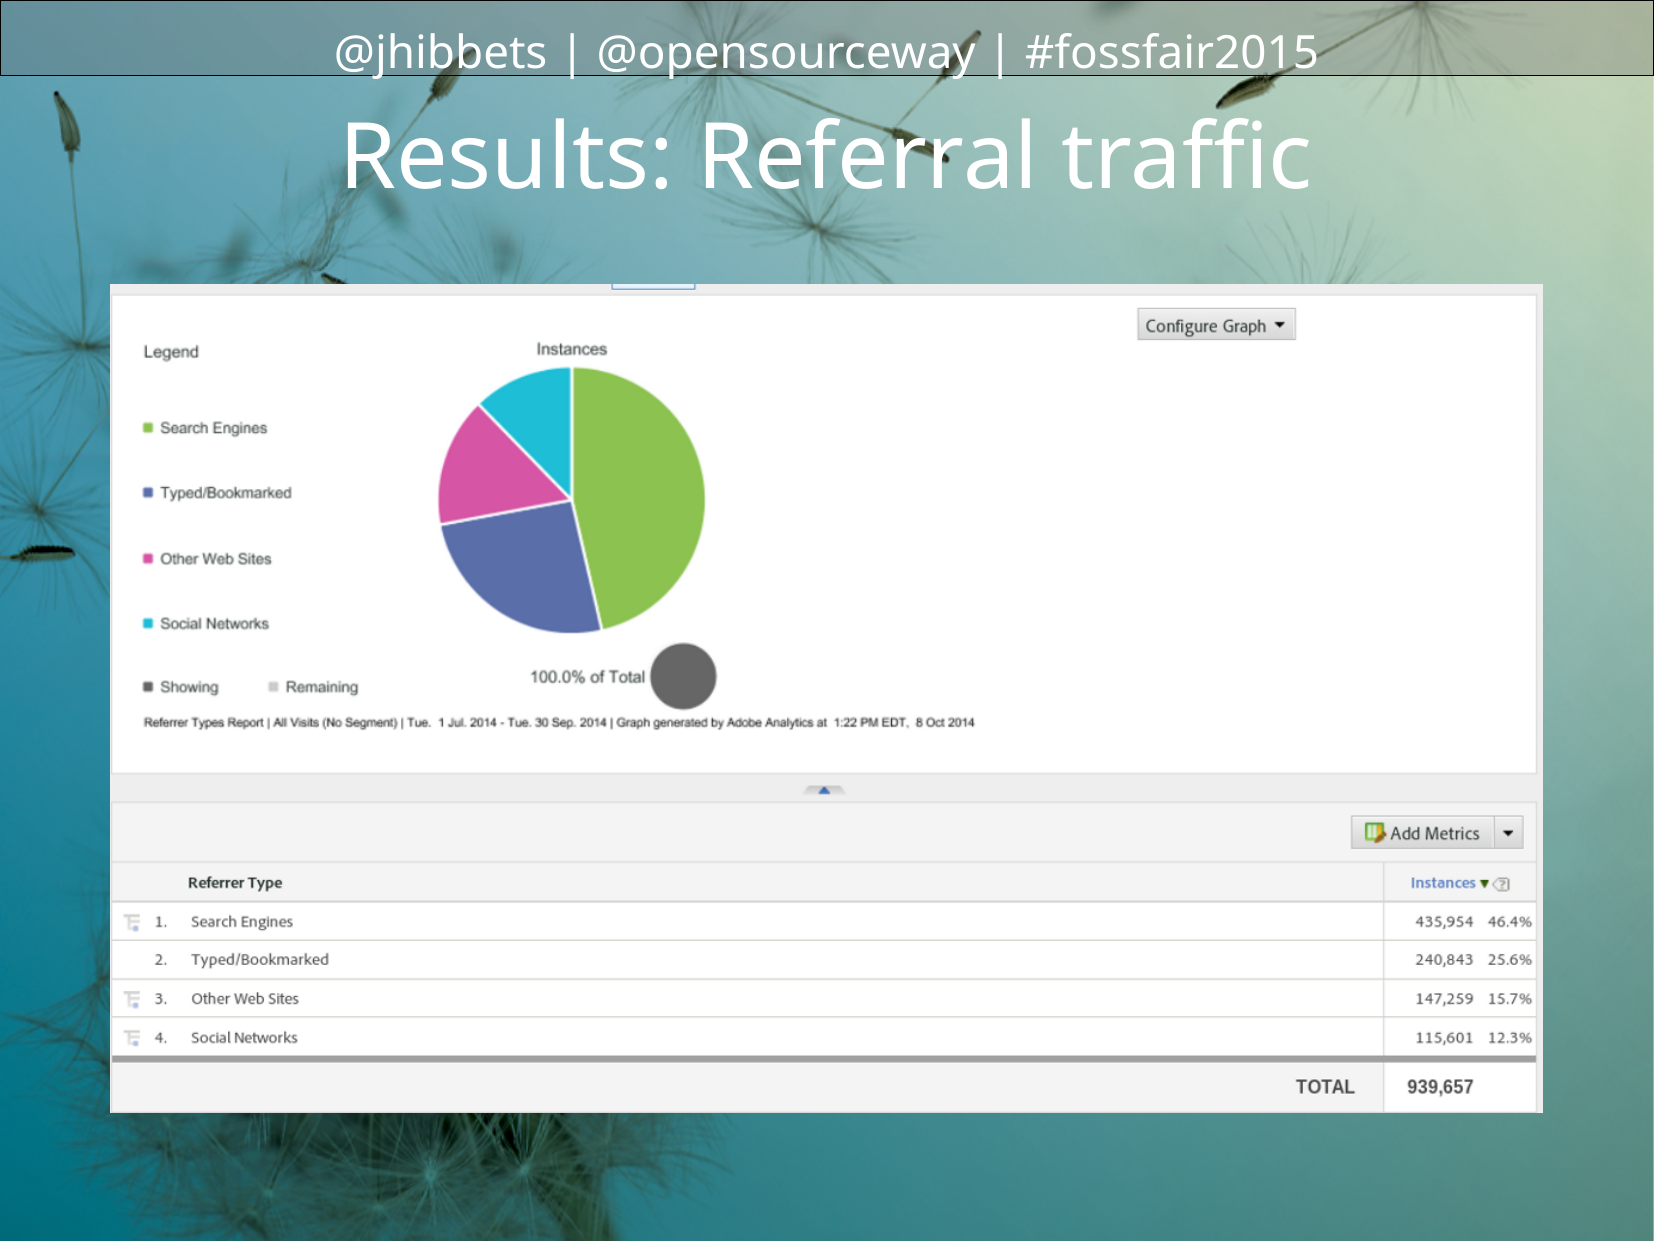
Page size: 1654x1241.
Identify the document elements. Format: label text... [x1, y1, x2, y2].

title Results: Referral traffic [82, 49, 1571, 257]
picture [0, 76, 1654, 1241]
